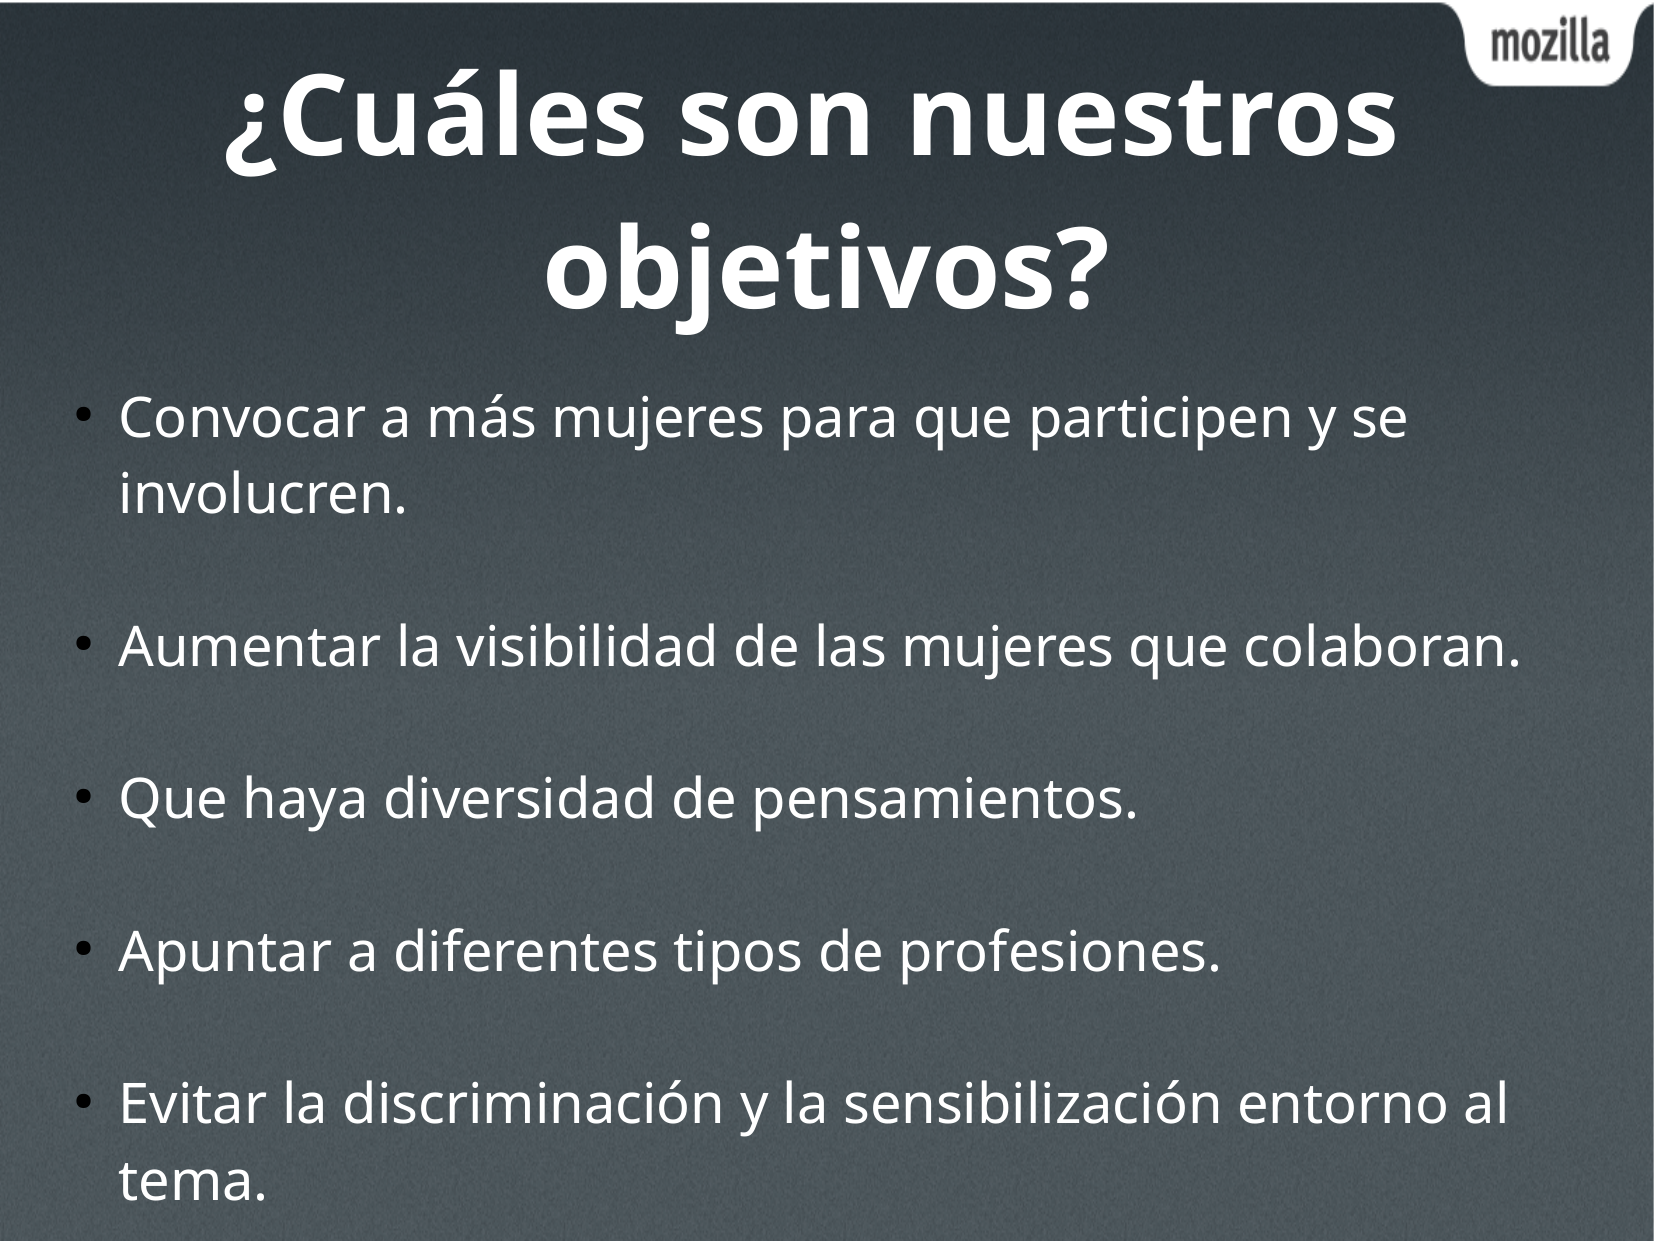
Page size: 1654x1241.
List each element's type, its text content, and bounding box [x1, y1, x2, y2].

picture [0, 0, 1654, 1241]
list Convocar a más mujeres para que participen y se involucren. Aumentar la visibilidad de las mujeres que colaboran. Que haya diversidad de pensamientos. Apuntar a diferentes tipos de profesiones. Evitar la discriminación y la sensibilización entorno al tema. [59, 377, 1619, 1229]
title ¿Cuáles son nuestros objetivos? [82, 35, 1571, 342]
